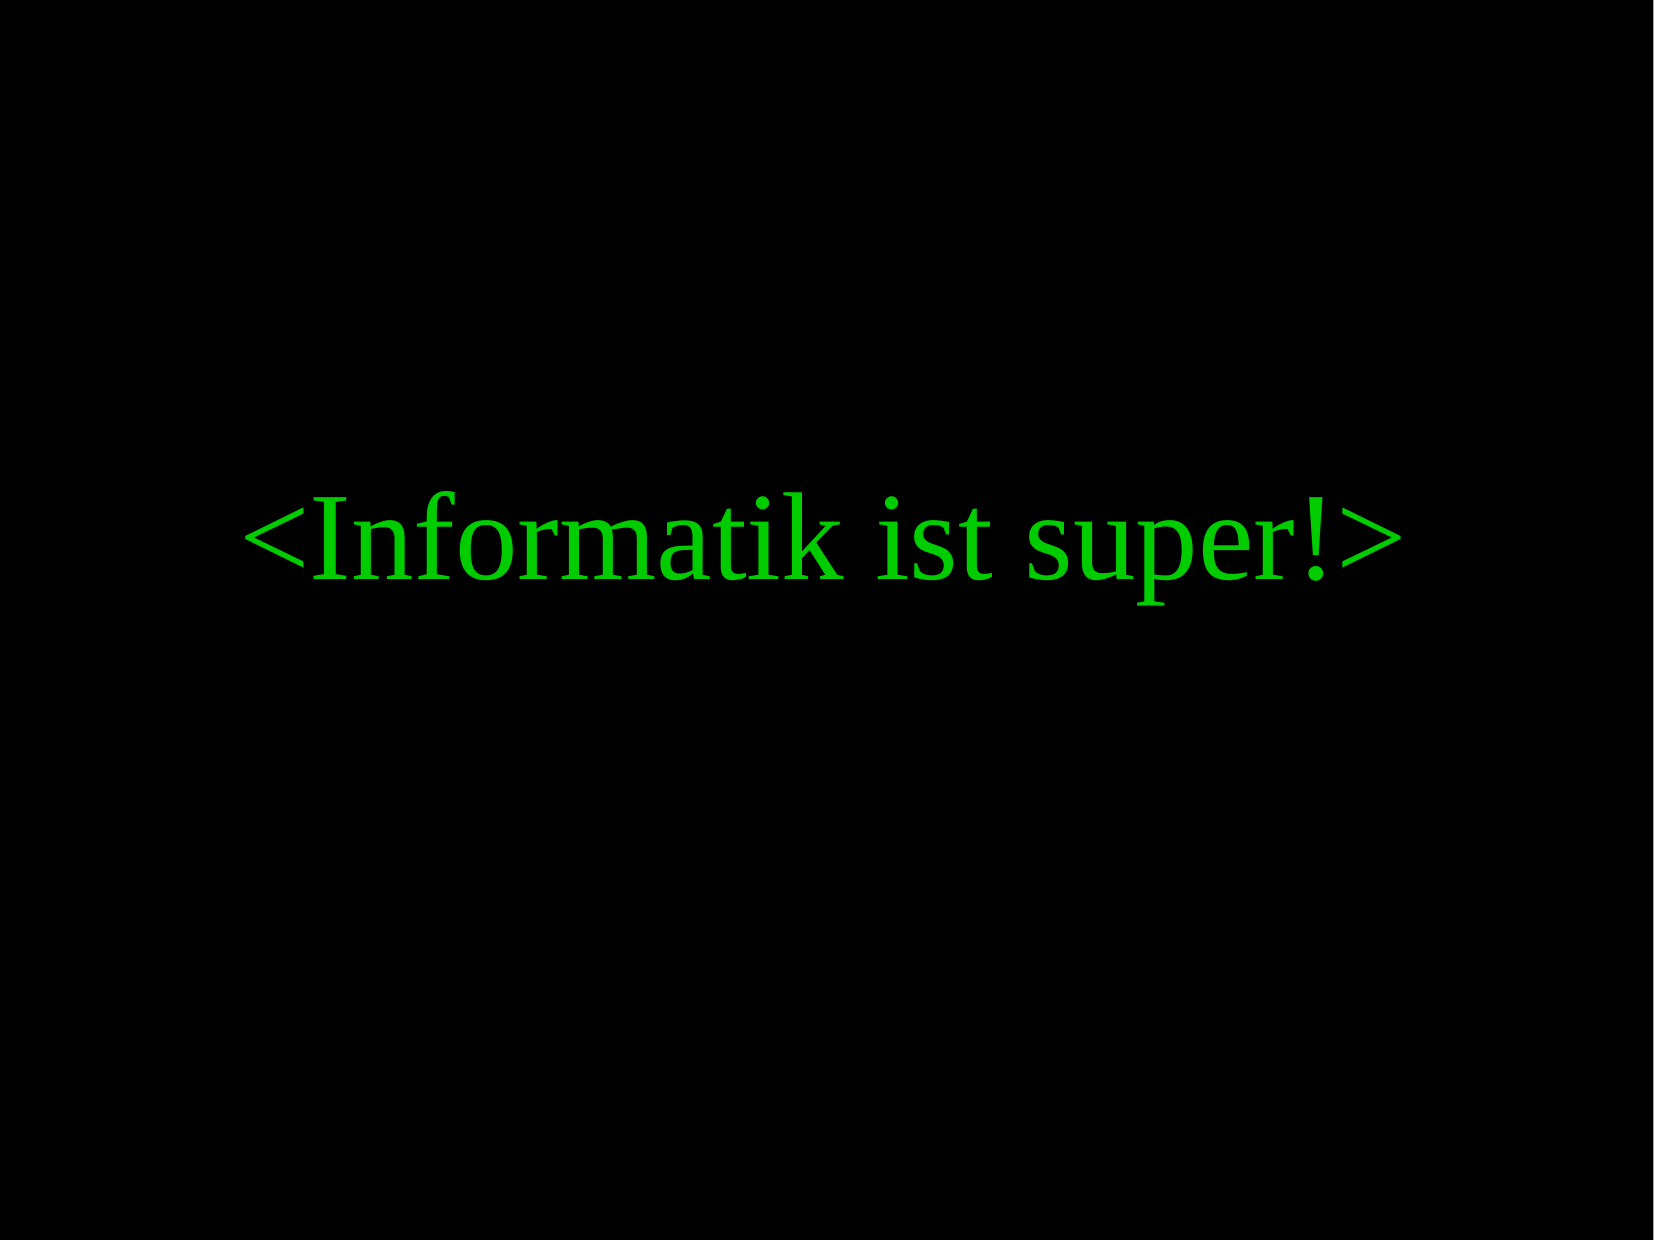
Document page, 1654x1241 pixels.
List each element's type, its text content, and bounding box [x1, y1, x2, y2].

text_box <Informatik ist super!> [224, 460, 1424, 646]
